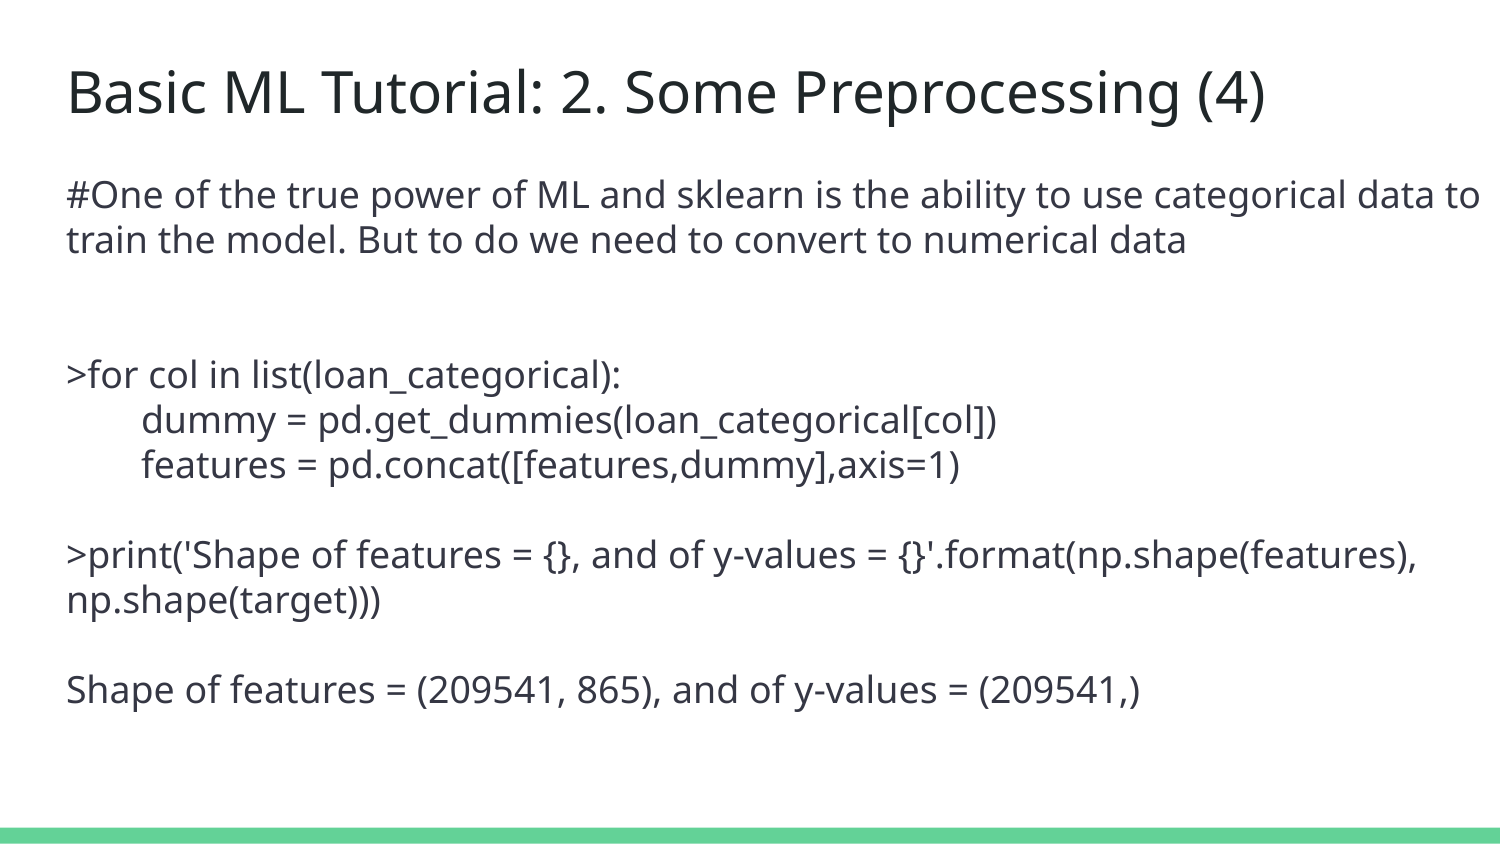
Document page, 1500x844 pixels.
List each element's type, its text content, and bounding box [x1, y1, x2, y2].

list #One of the true power of ML and sklearn is the ability to use categorical data to train the model. But to do we need to convert to numerical data >for col in list(loan_categorical): dummy = pd.get_dummies(loan_categorical[col]) features = pd.concat([features,dummy],axis=1) >print('Shape of features = {}, and of y-values = {}'.format(np.shape(features), np.shape(target))) Shape of features = (209541, 865), and of y-values = (209541,) [51, 155, 1500, 717]
title Basic ML Tutorial: 2. Some Preprocessing (4) [51, 39, 1449, 134]
